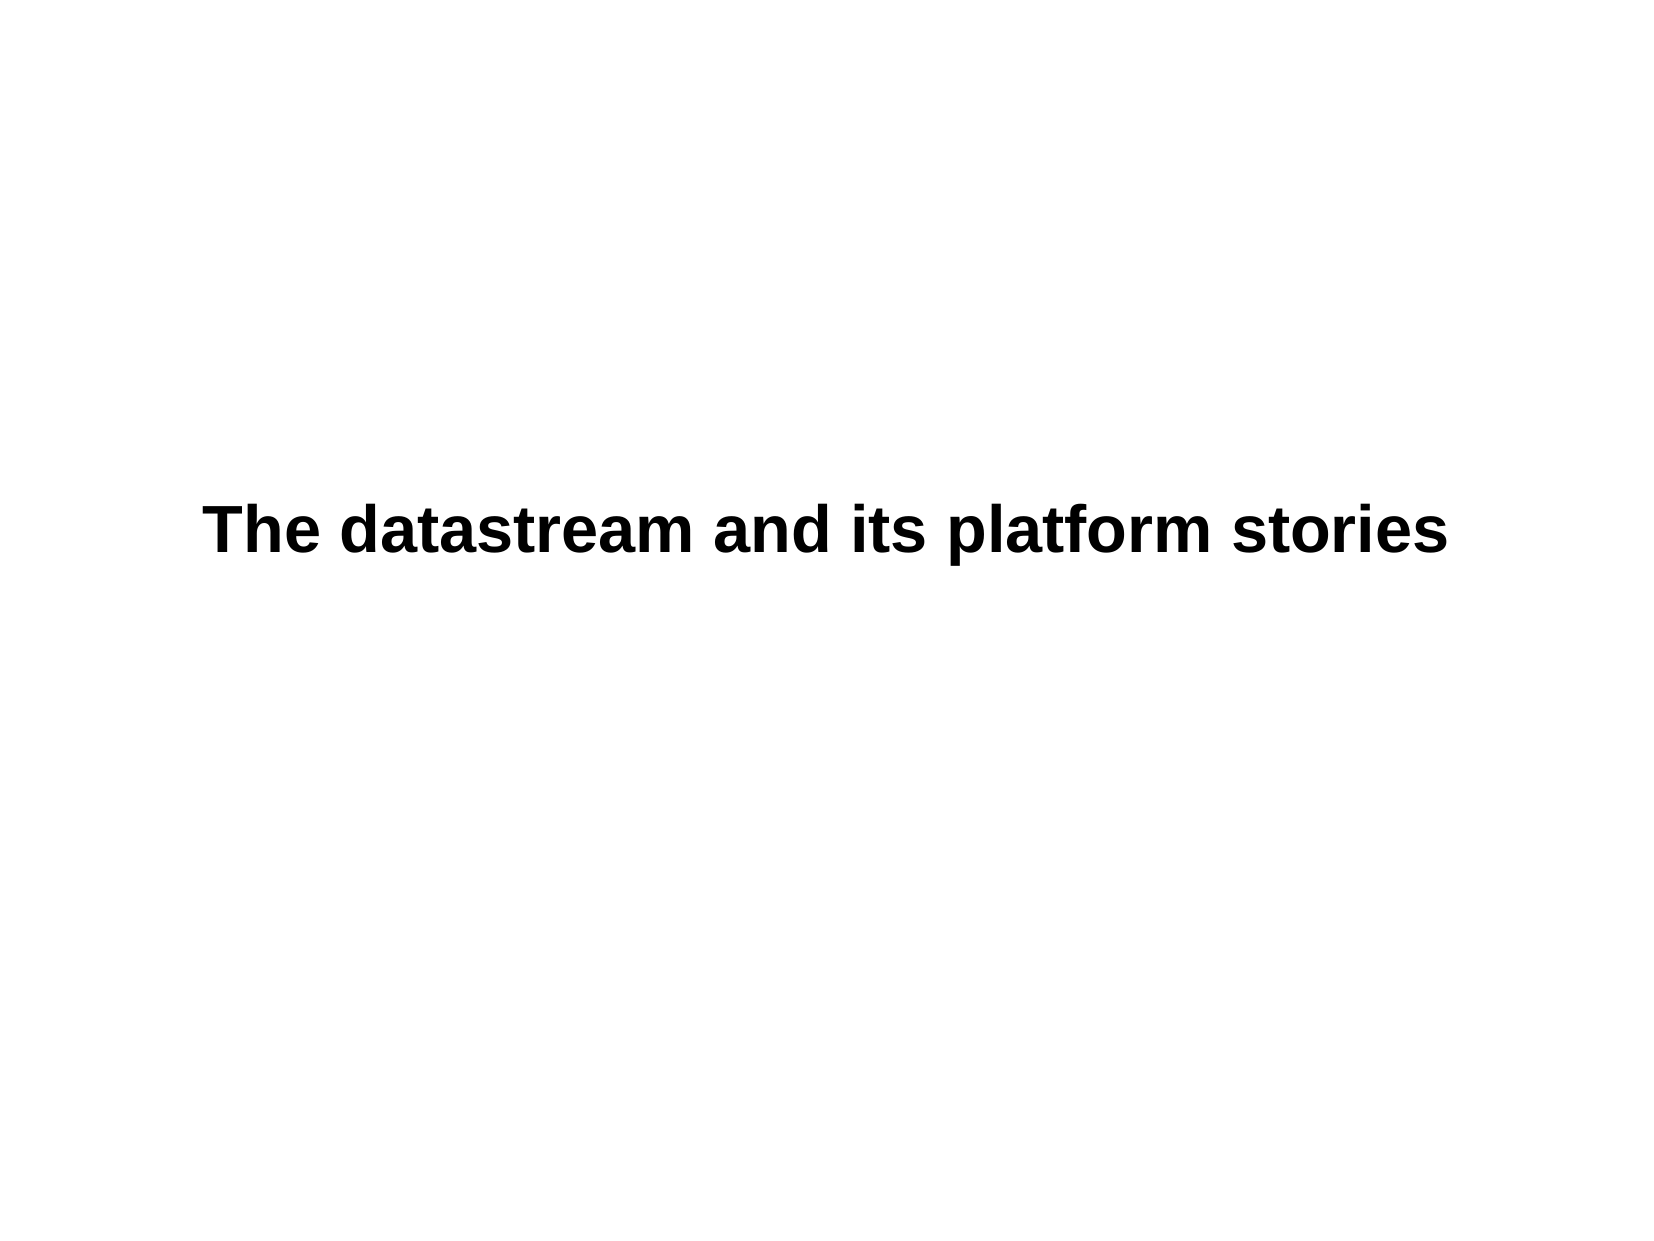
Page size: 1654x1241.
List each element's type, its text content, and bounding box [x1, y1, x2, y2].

subtitle The datastream and its platform stories [82, 49, 1571, 1010]
